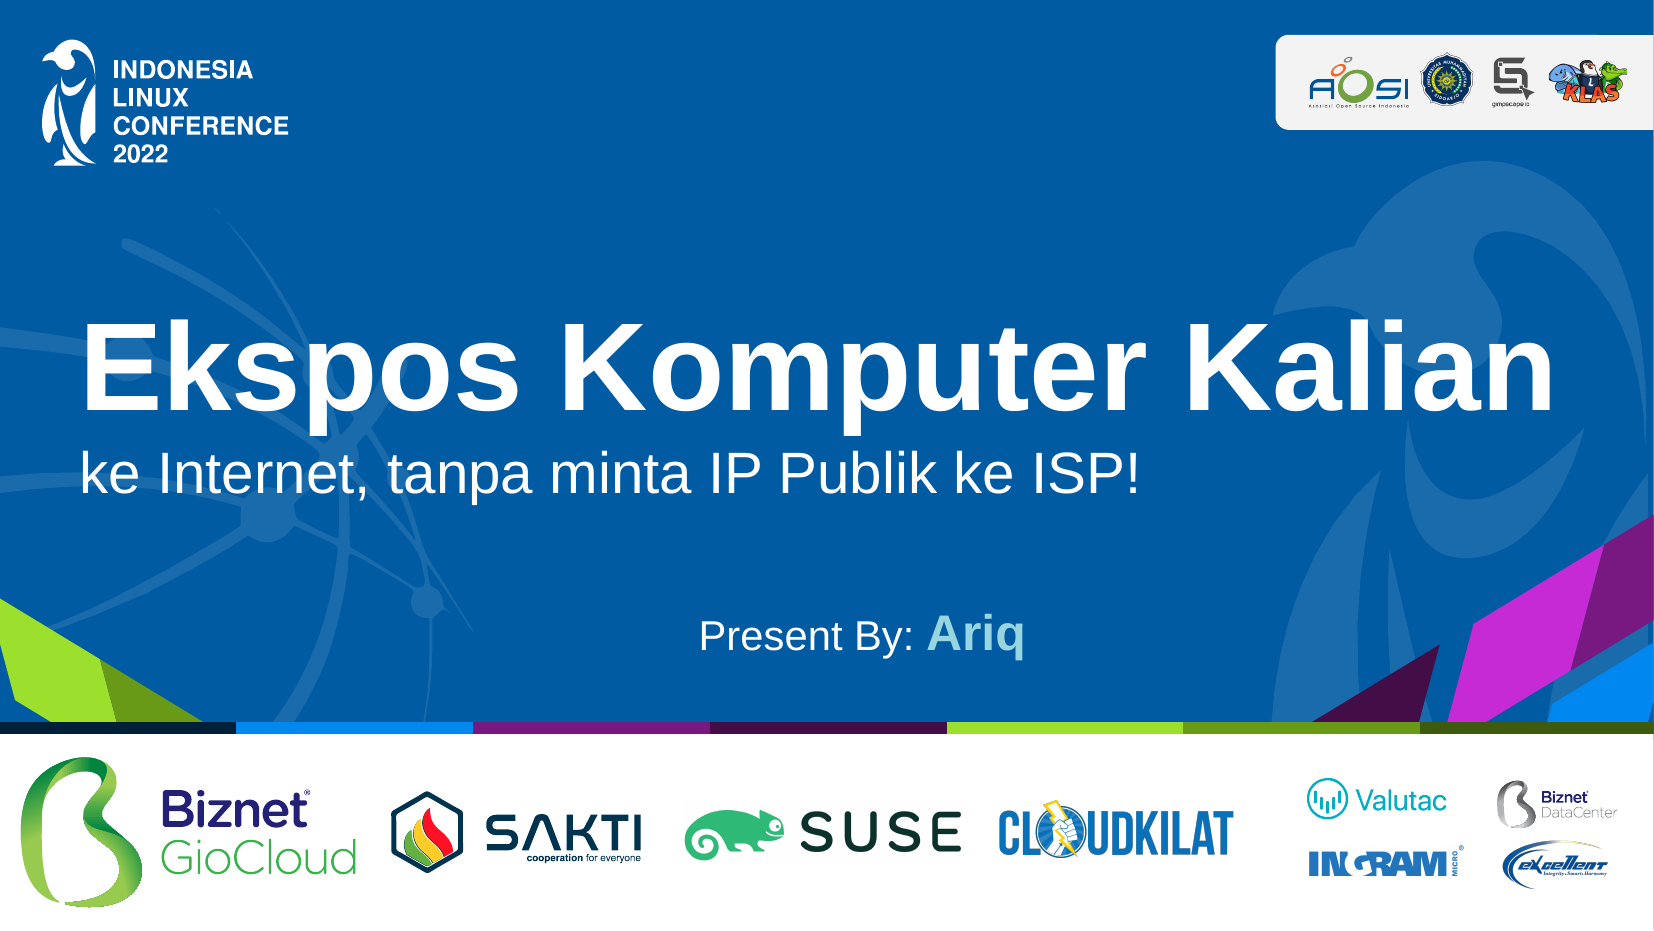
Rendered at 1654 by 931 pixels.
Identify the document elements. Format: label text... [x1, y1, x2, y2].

text_box Ekspos Komputer Kalian ke Internet, tanpa minta IP Publik ke ISP! [79, 116, 1571, 675]
picture [609, 855, 618, 862]
picture [999, 800, 1234, 858]
picture [1496, 840, 1619, 890]
text_box Present By: Ariq [412, 599, 1313, 675]
picture [619, 855, 635, 862]
picture [600, 855, 608, 862]
picture [682, 799, 964, 865]
picture [1420, 52, 1474, 106]
picture [586, 853, 591, 862]
picture [1309, 845, 1465, 877]
picture [1548, 60, 1628, 103]
